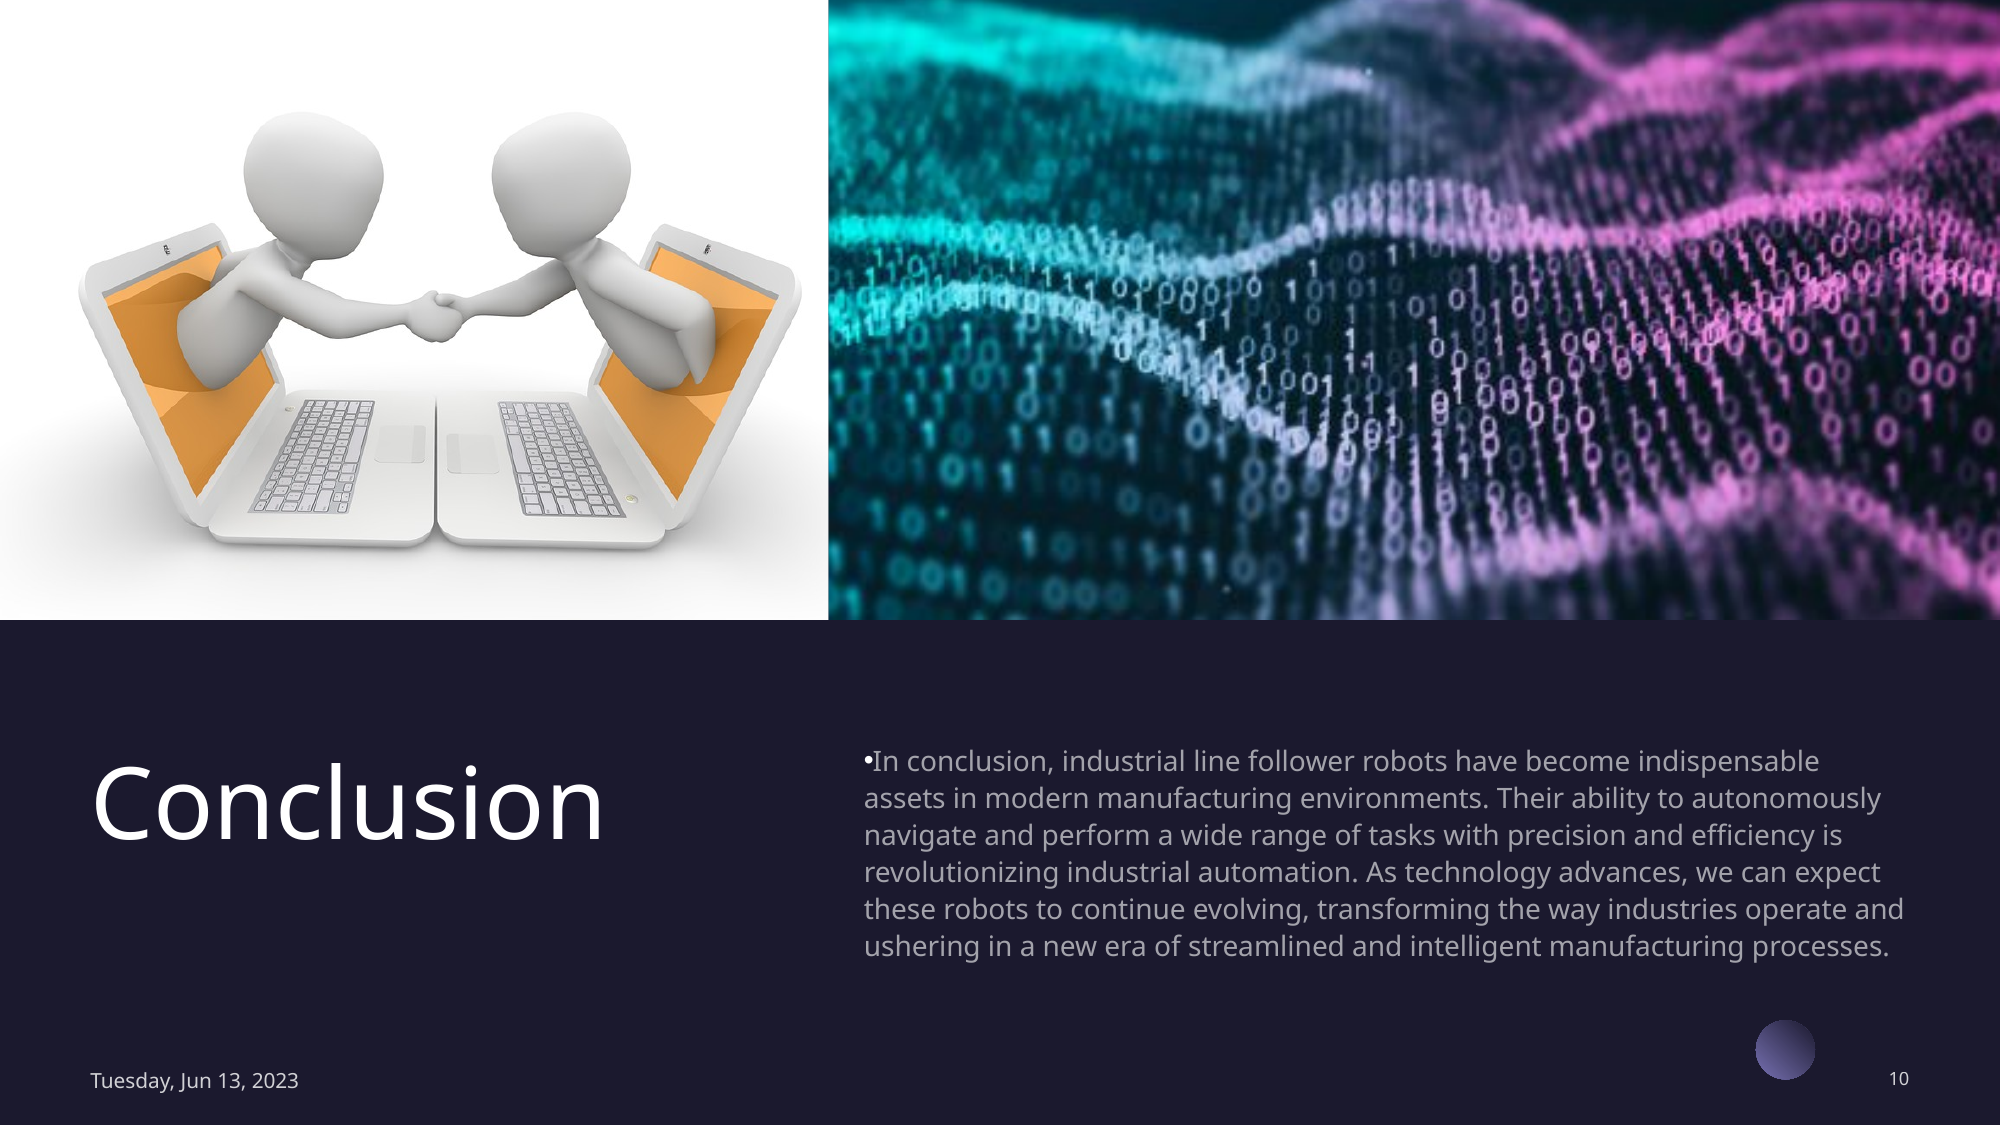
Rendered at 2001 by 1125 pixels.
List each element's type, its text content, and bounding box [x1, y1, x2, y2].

title Conclusion [90, 739, 829, 901]
text_box [0, 0, 2000, 1125]
slide_number <number> [1632, 1067, 1910, 1093]
text_box In conclusion, industrial line follower robots have become indispensable assets in modern manufacturing environments. Their ability to autonomously navigate and perform a wide range of tasks with precision and efficiency is revolutionizing industrial automation. As technology advances, we can expect these robots to continue evolving, transforming the way industries operate and ushering in a new era of streamlined and intelligent manufacturing processes. [864, 739, 1910, 996]
slide_number Tuesday, Jun 13, 2023 [90, 1067, 522, 1093]
